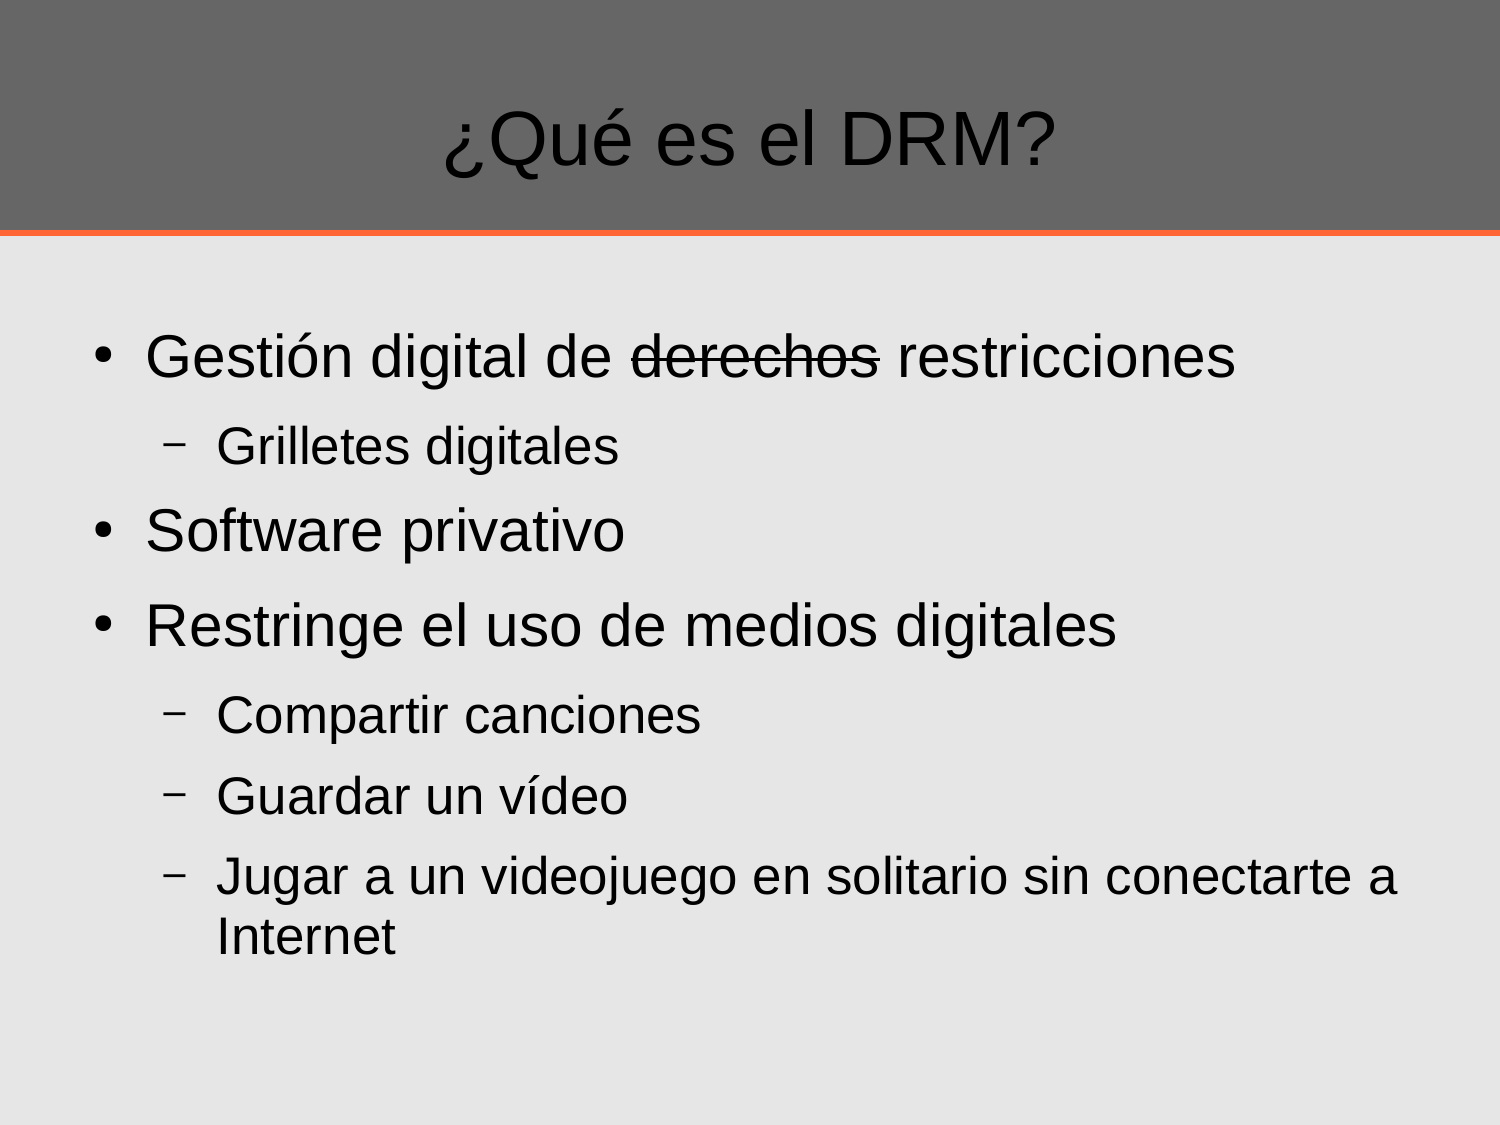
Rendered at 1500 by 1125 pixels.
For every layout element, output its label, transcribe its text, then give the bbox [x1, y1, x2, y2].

list Gestión digital de derechos restricciones Grilletes digitales Software privativo Restringe el uso de medios digitales Compartir canciones Guardar un vídeo Jugar a un videojuego en solitario sin conectarte a Internet [75, 322, 1425, 975]
title ¿Qué es el DRM? [75, 44, 1425, 233]
